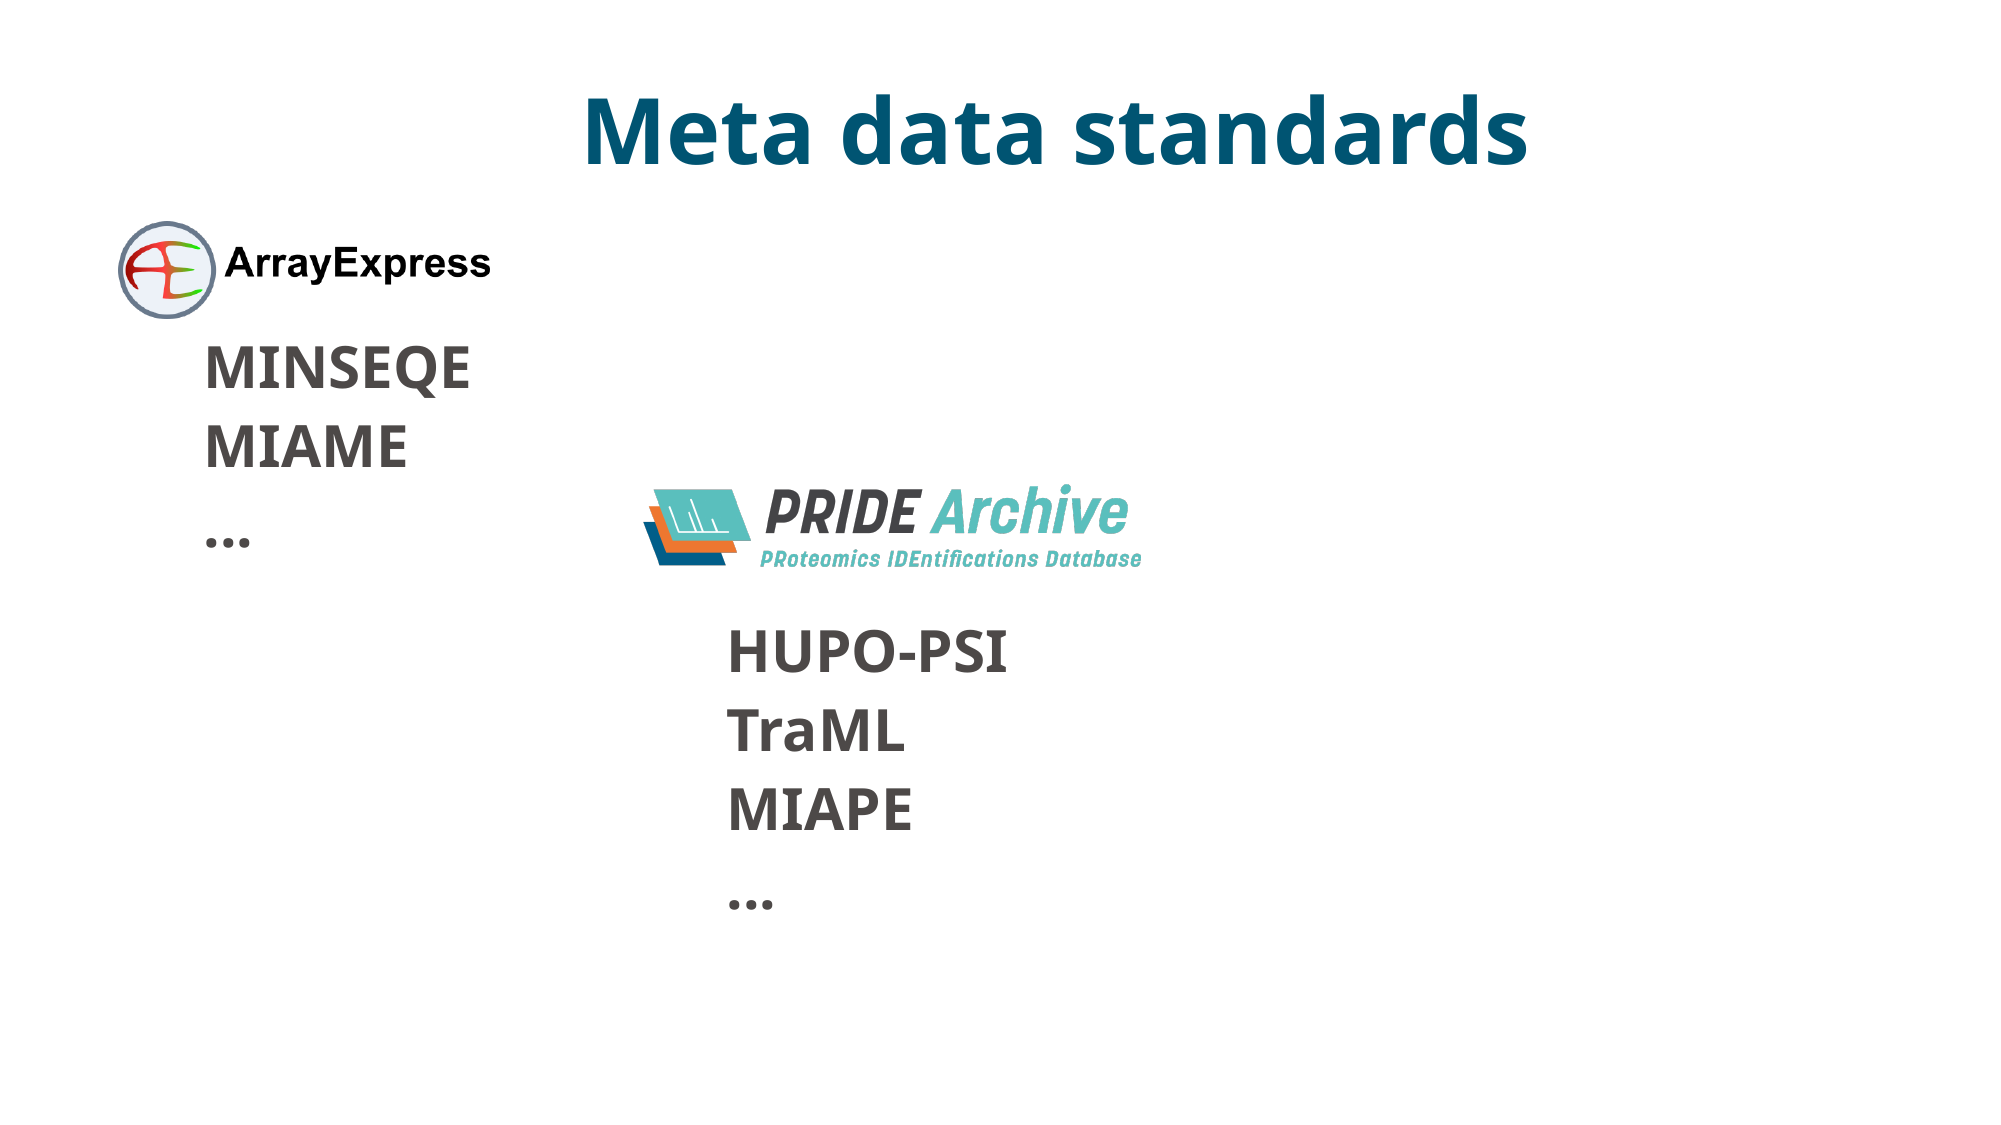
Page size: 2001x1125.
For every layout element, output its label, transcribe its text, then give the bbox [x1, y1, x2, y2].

picture [118, 221, 490, 319]
picture [643, 484, 1141, 567]
text_box MINSEQE MIAME ... [188, 319, 469, 509]
text_box HUPO-PSI TraML MIAPE ... [712, 602, 1193, 909]
text_box Meta data standards [565, 59, 1435, 212]
